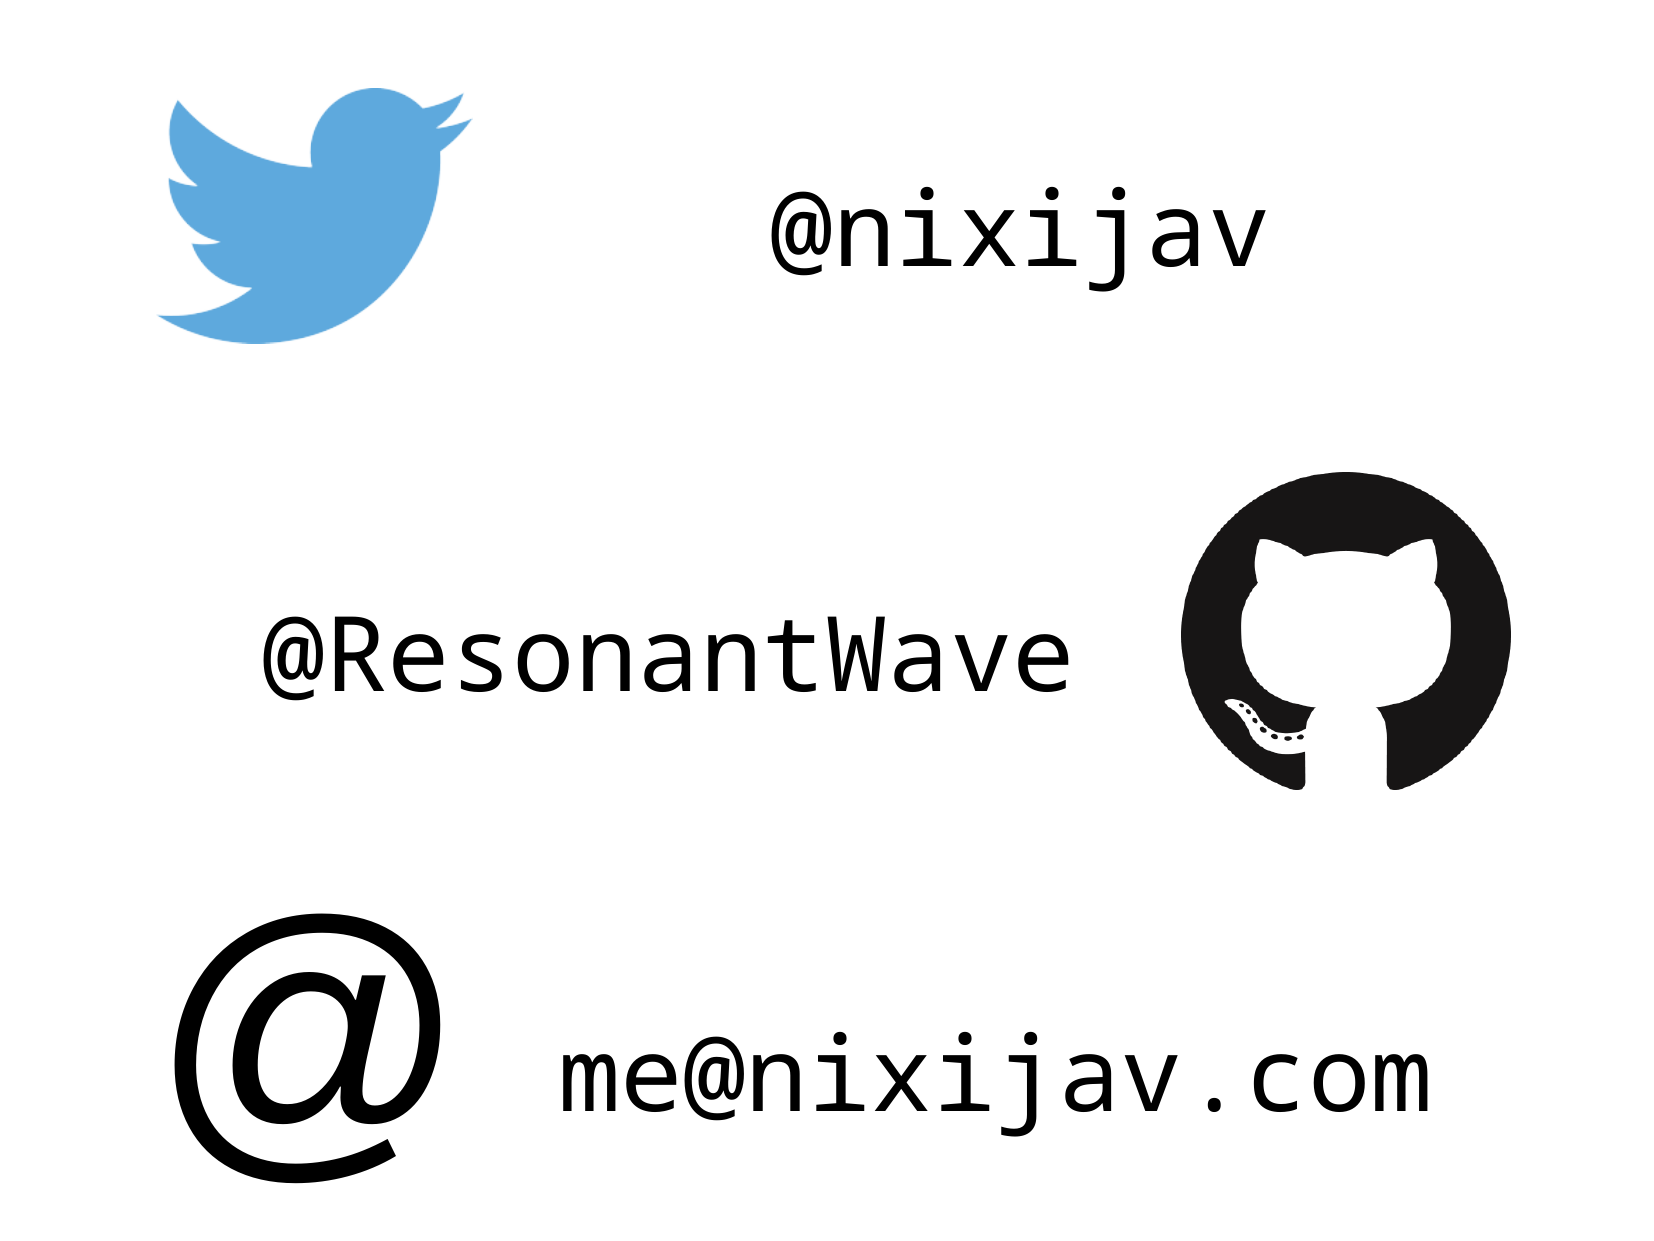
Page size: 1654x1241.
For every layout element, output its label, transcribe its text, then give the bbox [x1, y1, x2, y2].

picture [156, 88, 473, 344]
text_box @nixijav [755, 147, 1286, 284]
text_box @ [135, 850, 483, 1241]
text_box me@nixijav.com [543, 992, 1448, 1129]
picture [1127, 413, 1565, 851]
text_box @ResonantWave [248, 572, 1091, 709]
